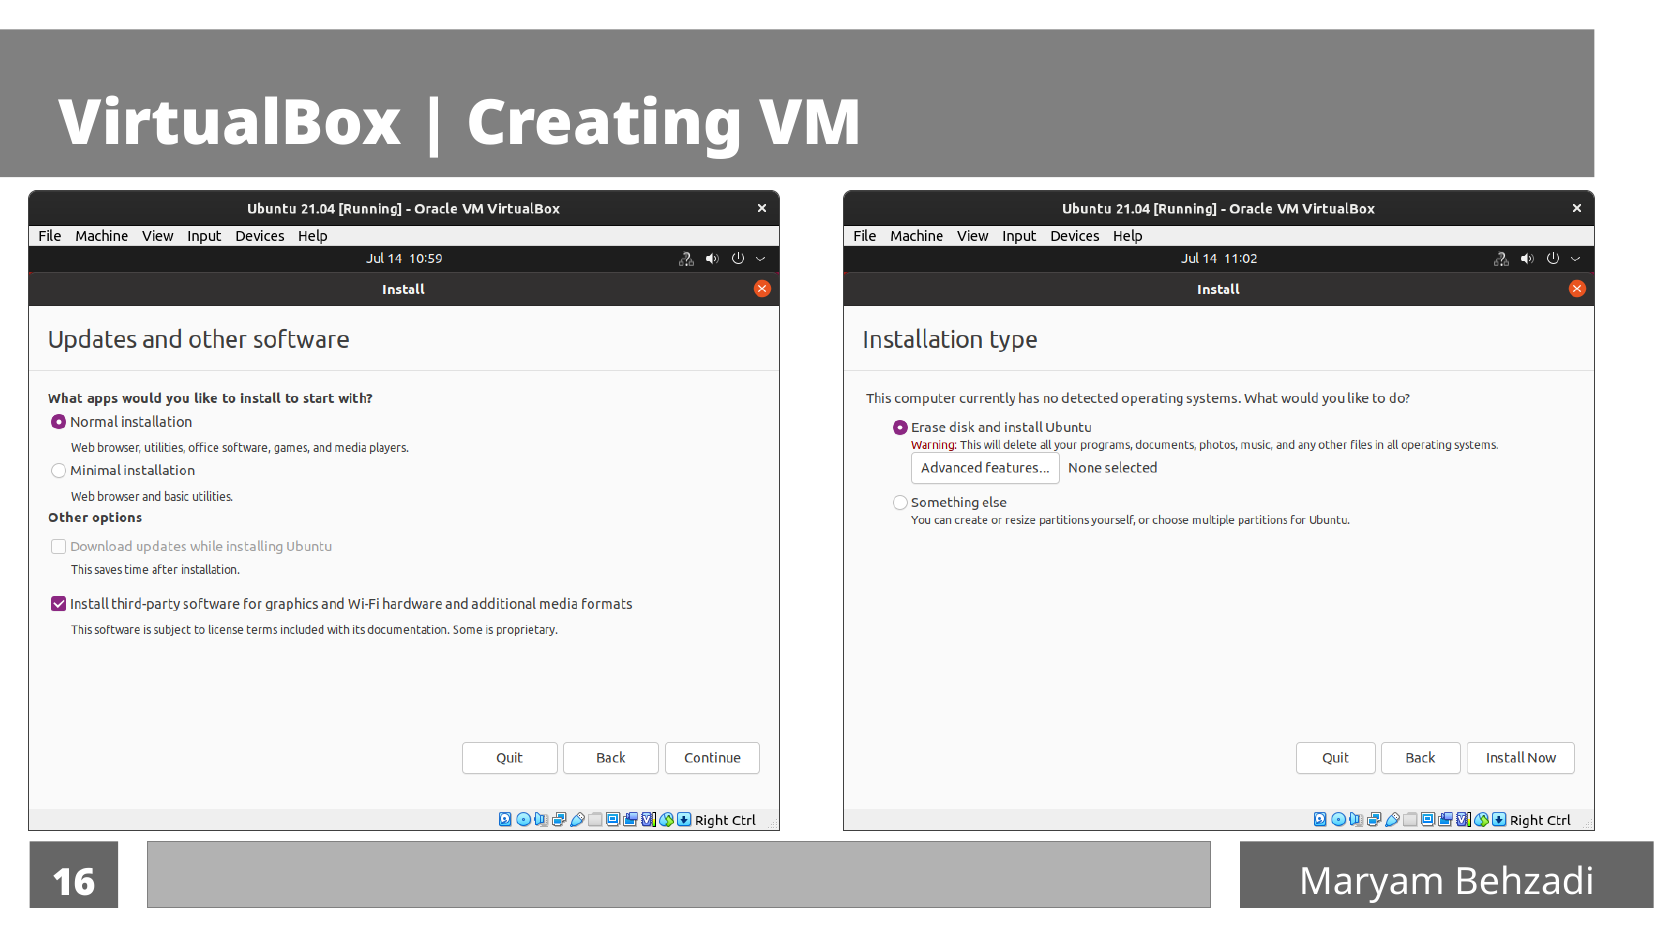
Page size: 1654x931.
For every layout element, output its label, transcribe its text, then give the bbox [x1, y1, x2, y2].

picture [834, 183, 1603, 839]
picture [19, 183, 788, 839]
title VirtualBox | Creating VM [59, 44, 1595, 163]
